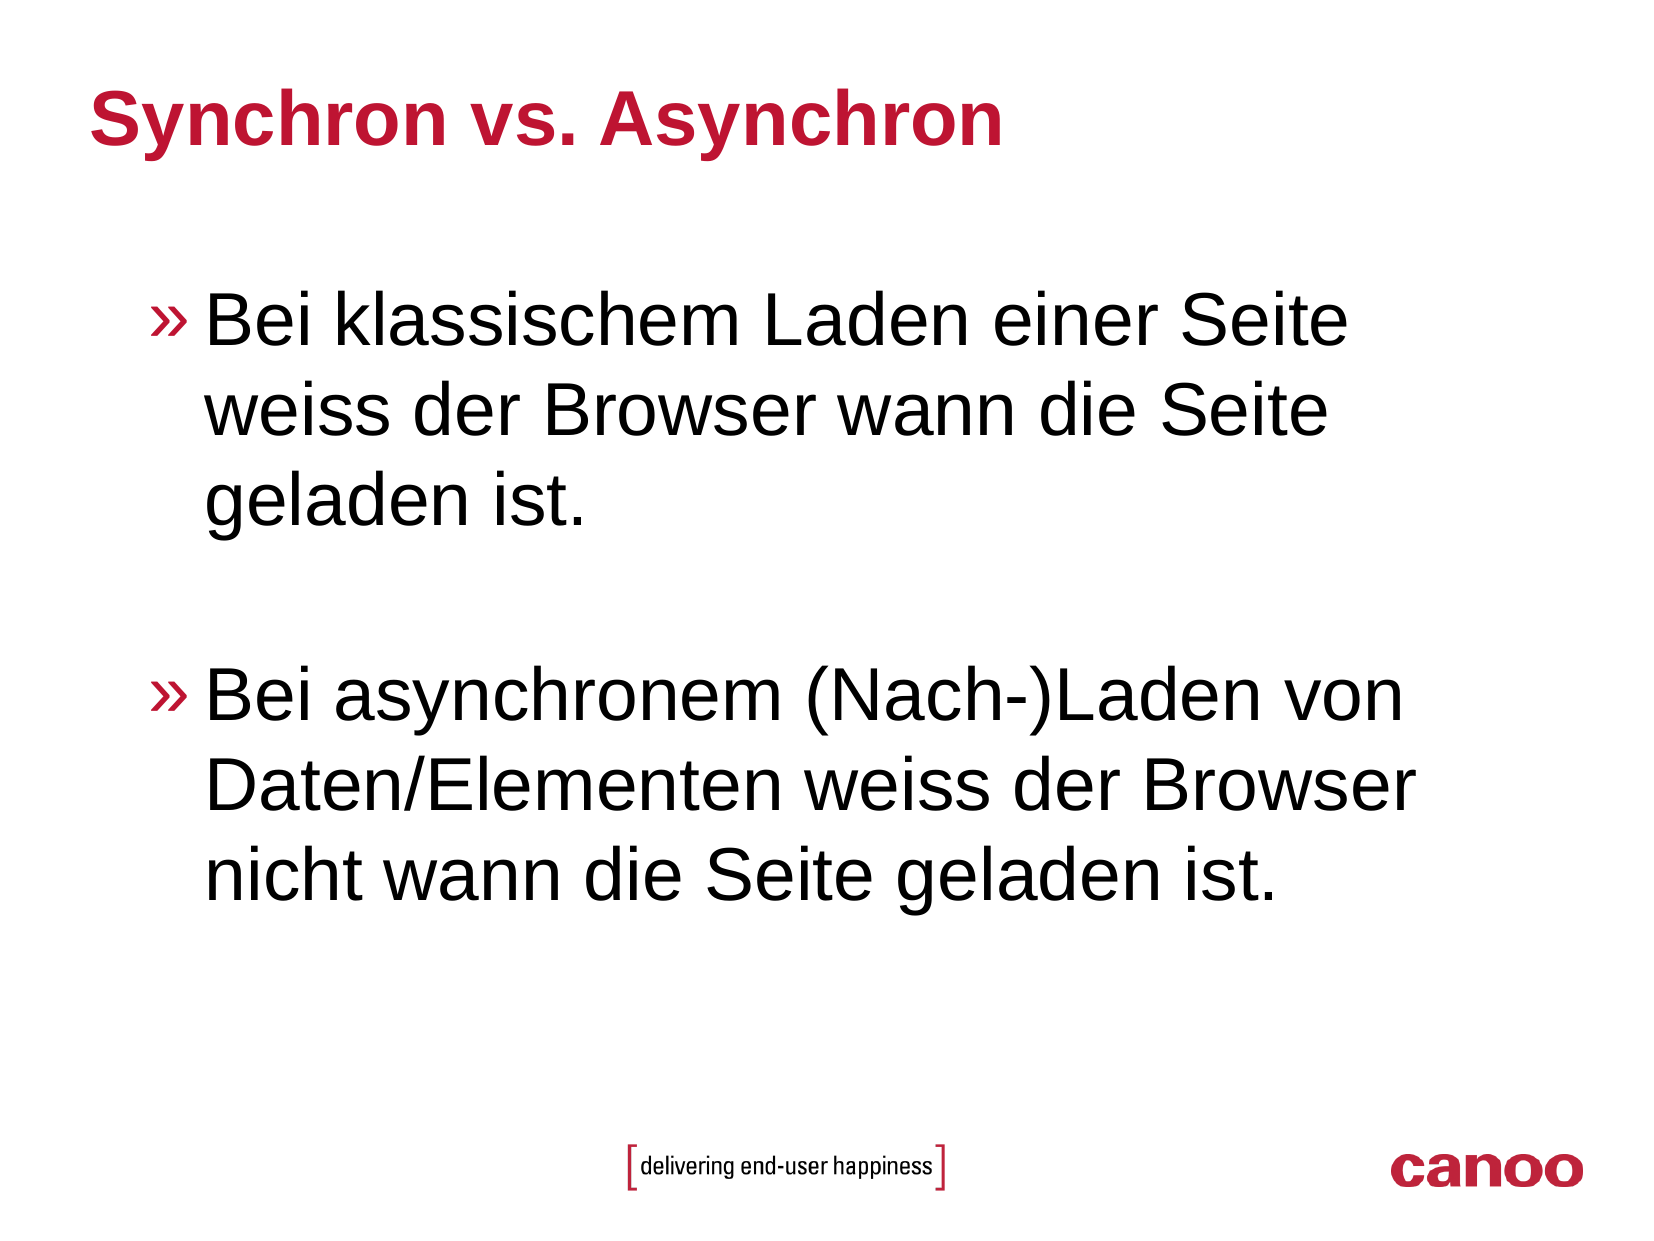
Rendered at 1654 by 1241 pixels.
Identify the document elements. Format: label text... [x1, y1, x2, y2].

picture [1391, 1154, 1583, 1187]
picture [621, 1140, 951, 1194]
title Synchron vs. Asynchron [75, 60, 1591, 181]
list Bei klassischem Laden einer Seite weiss der Browser wann die Seite geladen ist. Bei asynchronem (Nach-)Laden von Daten/Elementen weiss der Browser nicht wann die Seite geladen ist. [134, 263, 1546, 1034]
